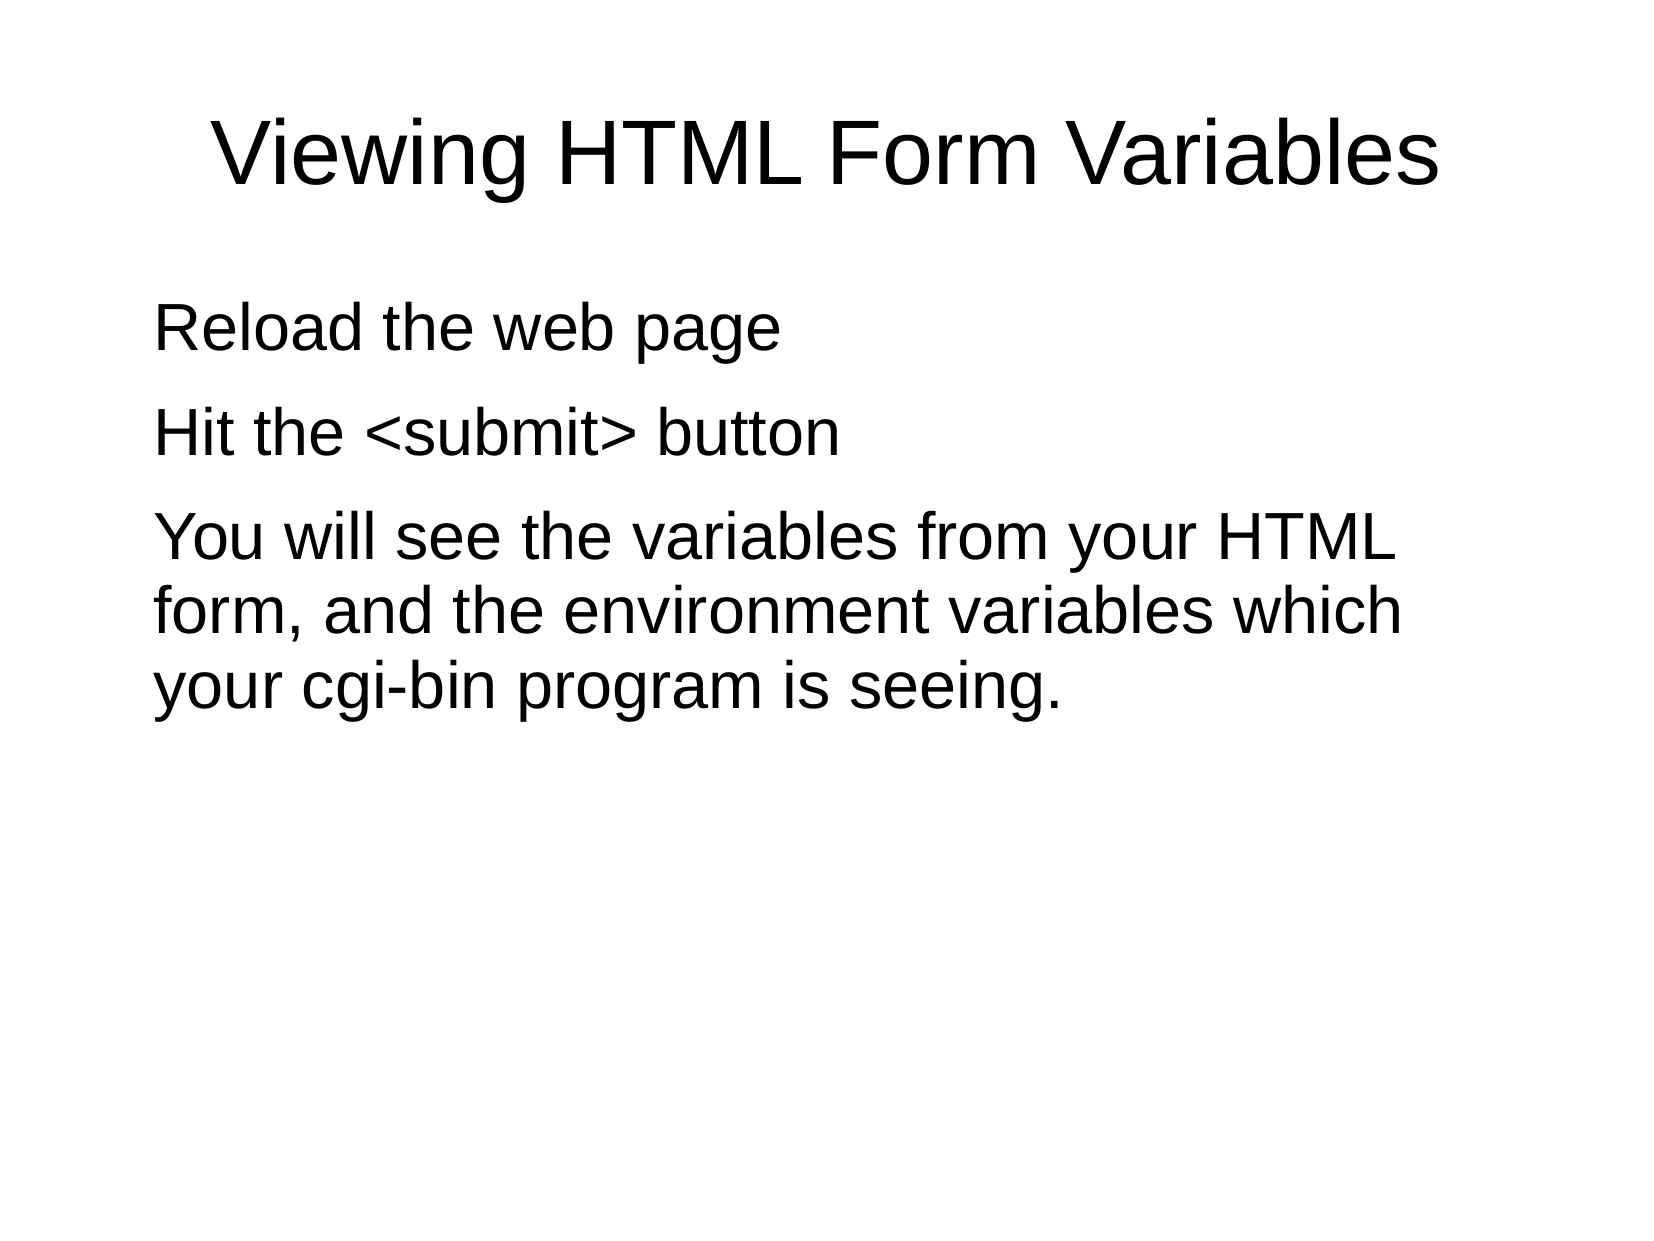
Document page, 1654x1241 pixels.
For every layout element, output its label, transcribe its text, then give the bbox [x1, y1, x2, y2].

list Reload the web page Hit the <submit> button You will see the variables from your HTML form, and the environment variables which your cgi-bin program is seeing. [82, 290, 1538, 1010]
title Viewing HTML Form Variables [82, 49, 1571, 257]
